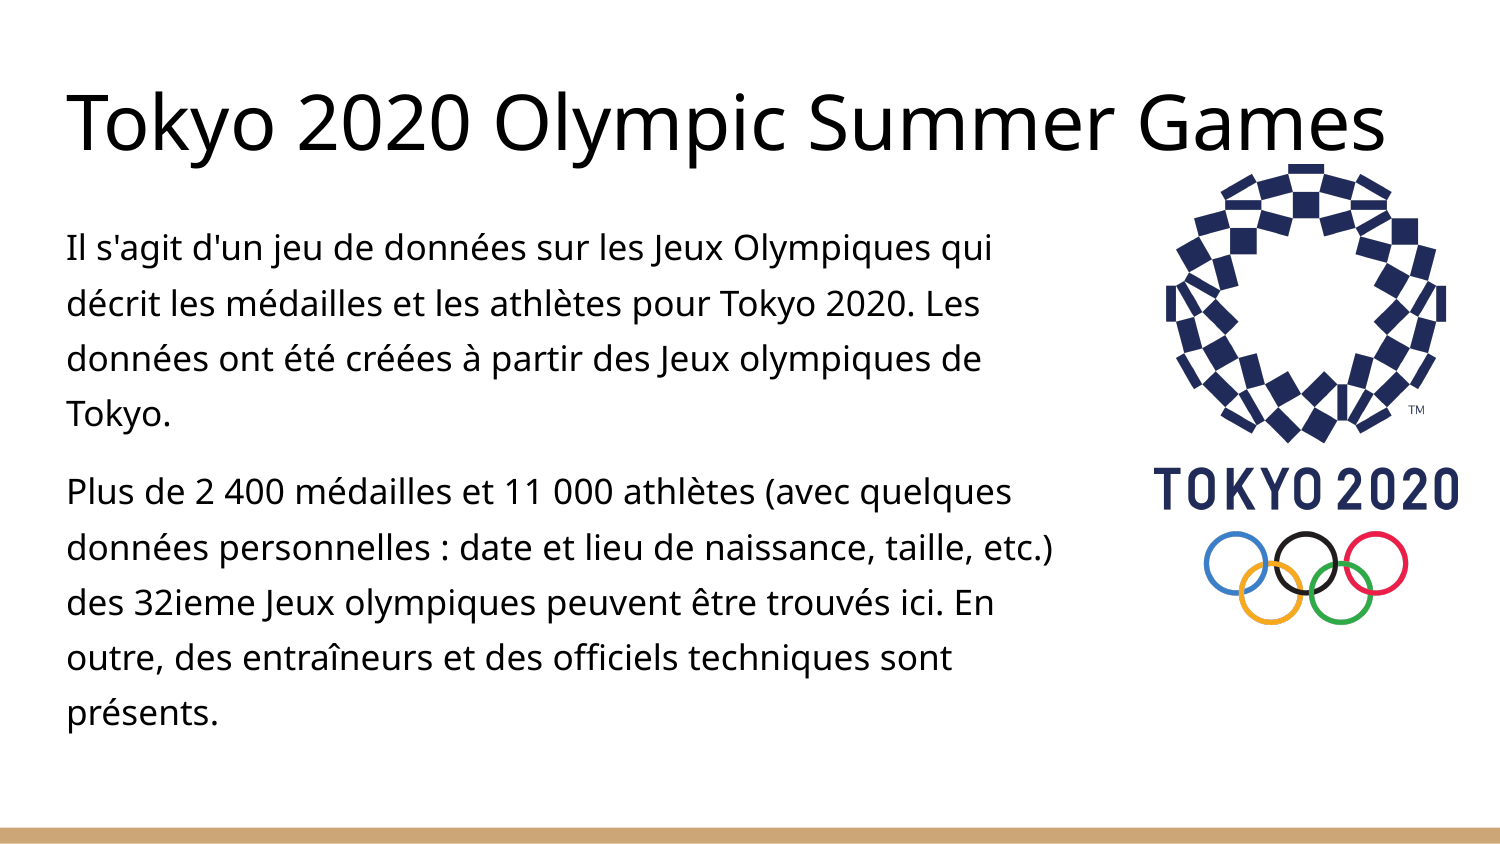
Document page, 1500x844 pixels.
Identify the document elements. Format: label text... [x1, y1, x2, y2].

list Il s'agit d'un jeu de données sur les Jeux Olympiques qui décrit les médailles et les athlètes pour Tokyo 2020. Les données ont été créées à partir des Jeux olympiques de Tokyo. Plus de 2 400 médailles et 11 000 athlètes (avec quelques données personnelles : date et lieu de naissance, taille, etc.) des 32ieme Jeux olympiques peuvent être trouvés ici. En outre, des entraîneurs et des officiels techniques sont présents. [51, 200, 1099, 752]
picture [1154, 164, 1458, 625]
title Tokyo 2020 Olympic Summer Games [51, 51, 1449, 189]
